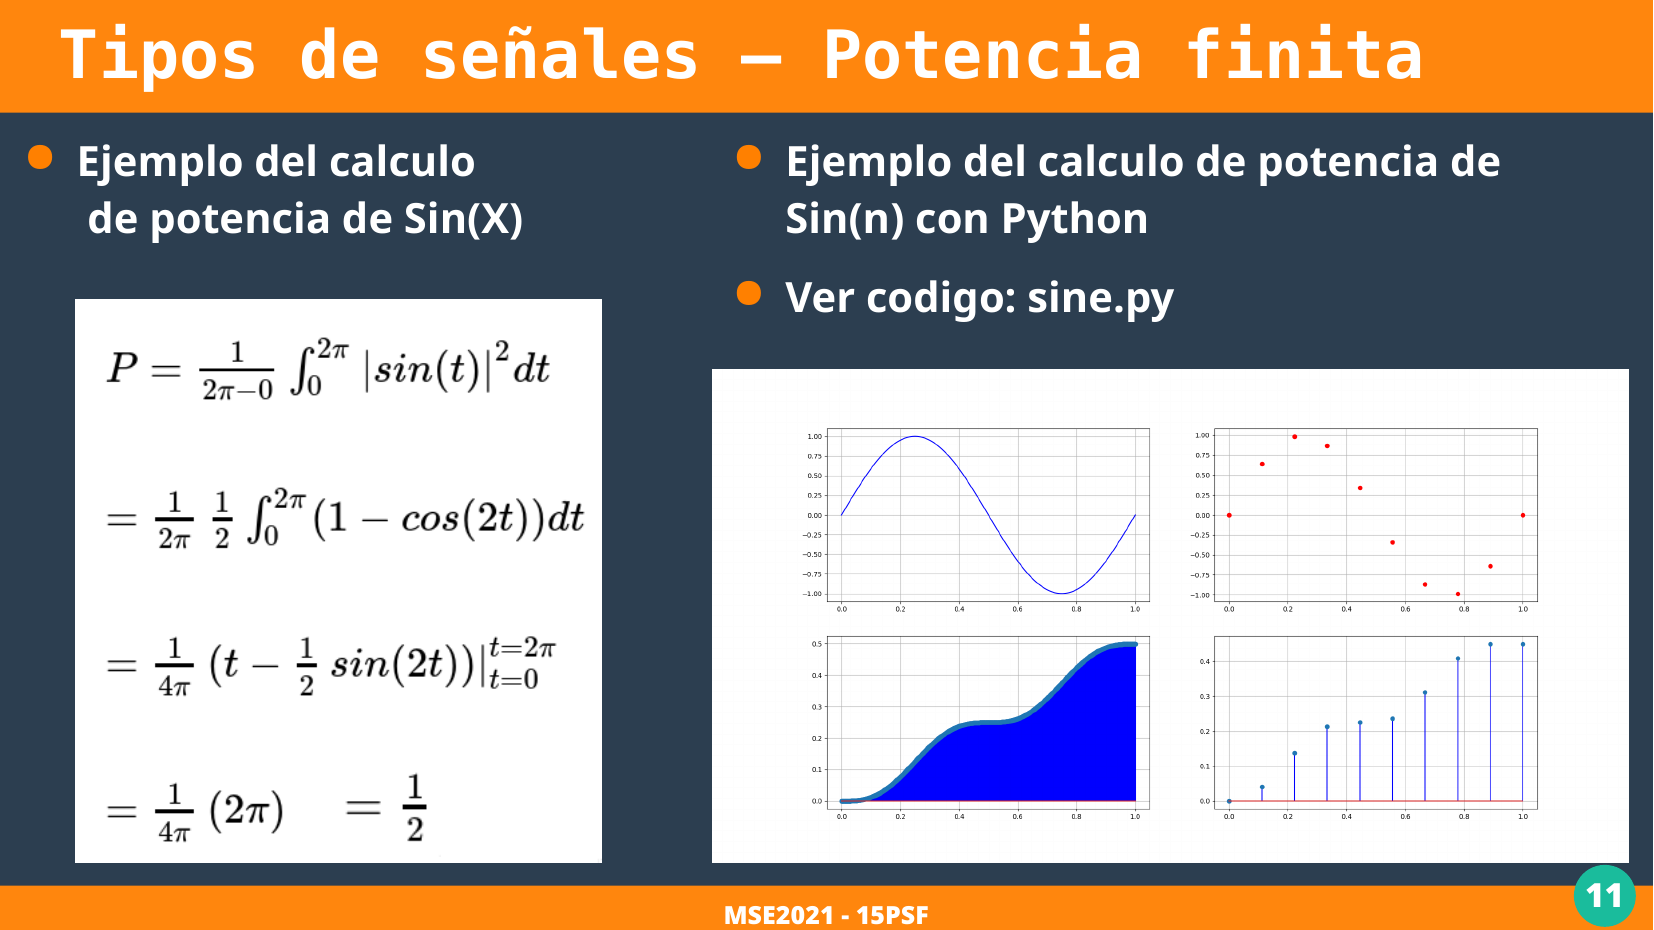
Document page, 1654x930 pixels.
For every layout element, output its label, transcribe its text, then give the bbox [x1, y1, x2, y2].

picture [712, 369, 1629, 863]
title Tipos de señales – Potencia finita [58, 16, 1651, 113]
list Ejemplo del calculo de potencia de Sin(X) [5, 131, 638, 301]
picture [75, 299, 602, 863]
list Ejemplo del calculo de potencia de Sin(n) con Python Ver codigo: sine.py [714, 131, 1613, 338]
